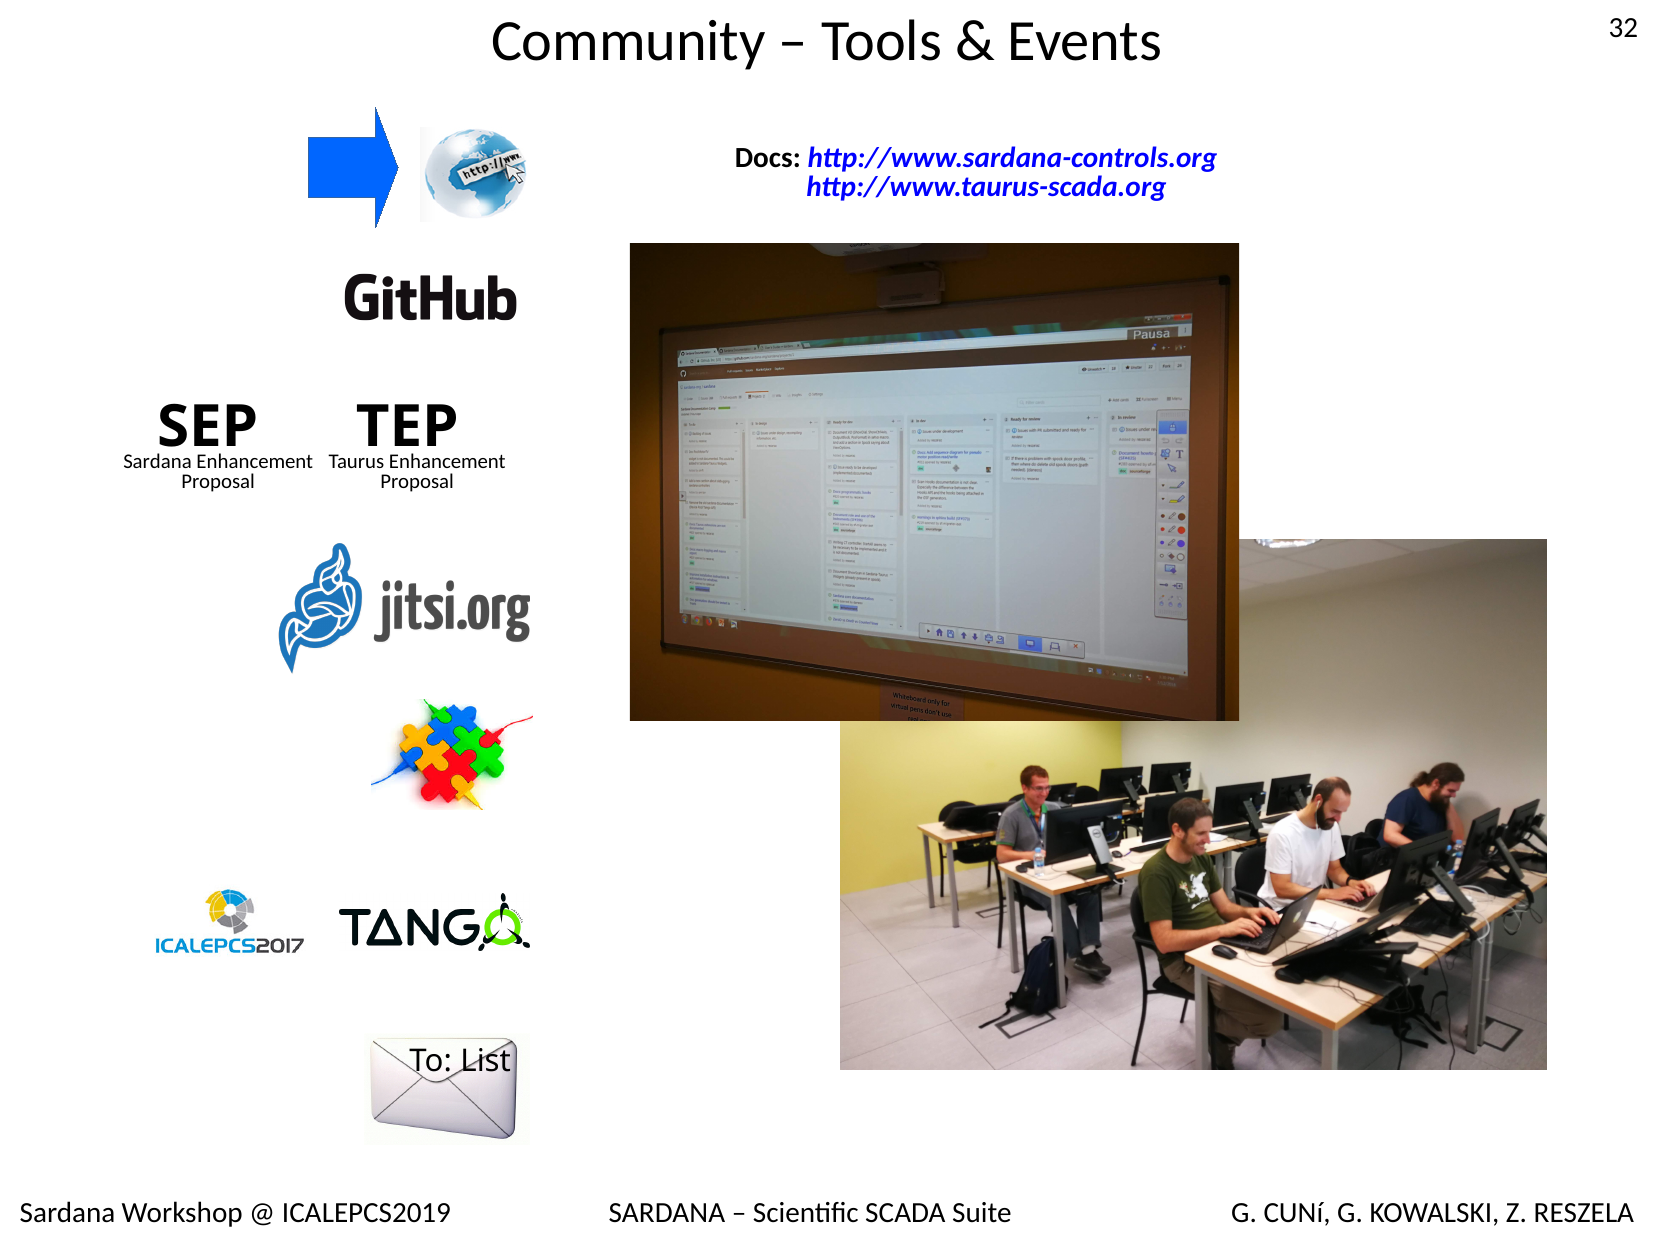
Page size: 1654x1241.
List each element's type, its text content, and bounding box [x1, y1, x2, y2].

picture [339, 893, 530, 951]
picture [278, 542, 530, 676]
picture [331, 256, 530, 339]
picture [420, 127, 530, 222]
text_box [308, 107, 399, 228]
text_box Sardana Enhancement Proposal [88, 445, 304, 507]
picture [629, 243, 1547, 1071]
text_box Docs: http://www.sardana-controls.org http://www.taurus-scada.org [720, 137, 1233, 212]
text_box To: List [394, 1030, 530, 1115]
text_box TEP [340, 376, 493, 445]
text_box Taurus Enhancement Proposal [304, 445, 530, 507]
text_box SEP [142, 376, 297, 445]
picture [371, 699, 533, 811]
picture [364, 1033, 530, 1145]
picture [139, 854, 321, 990]
title Community – Tools & Events [82, 2, 1571, 91]
